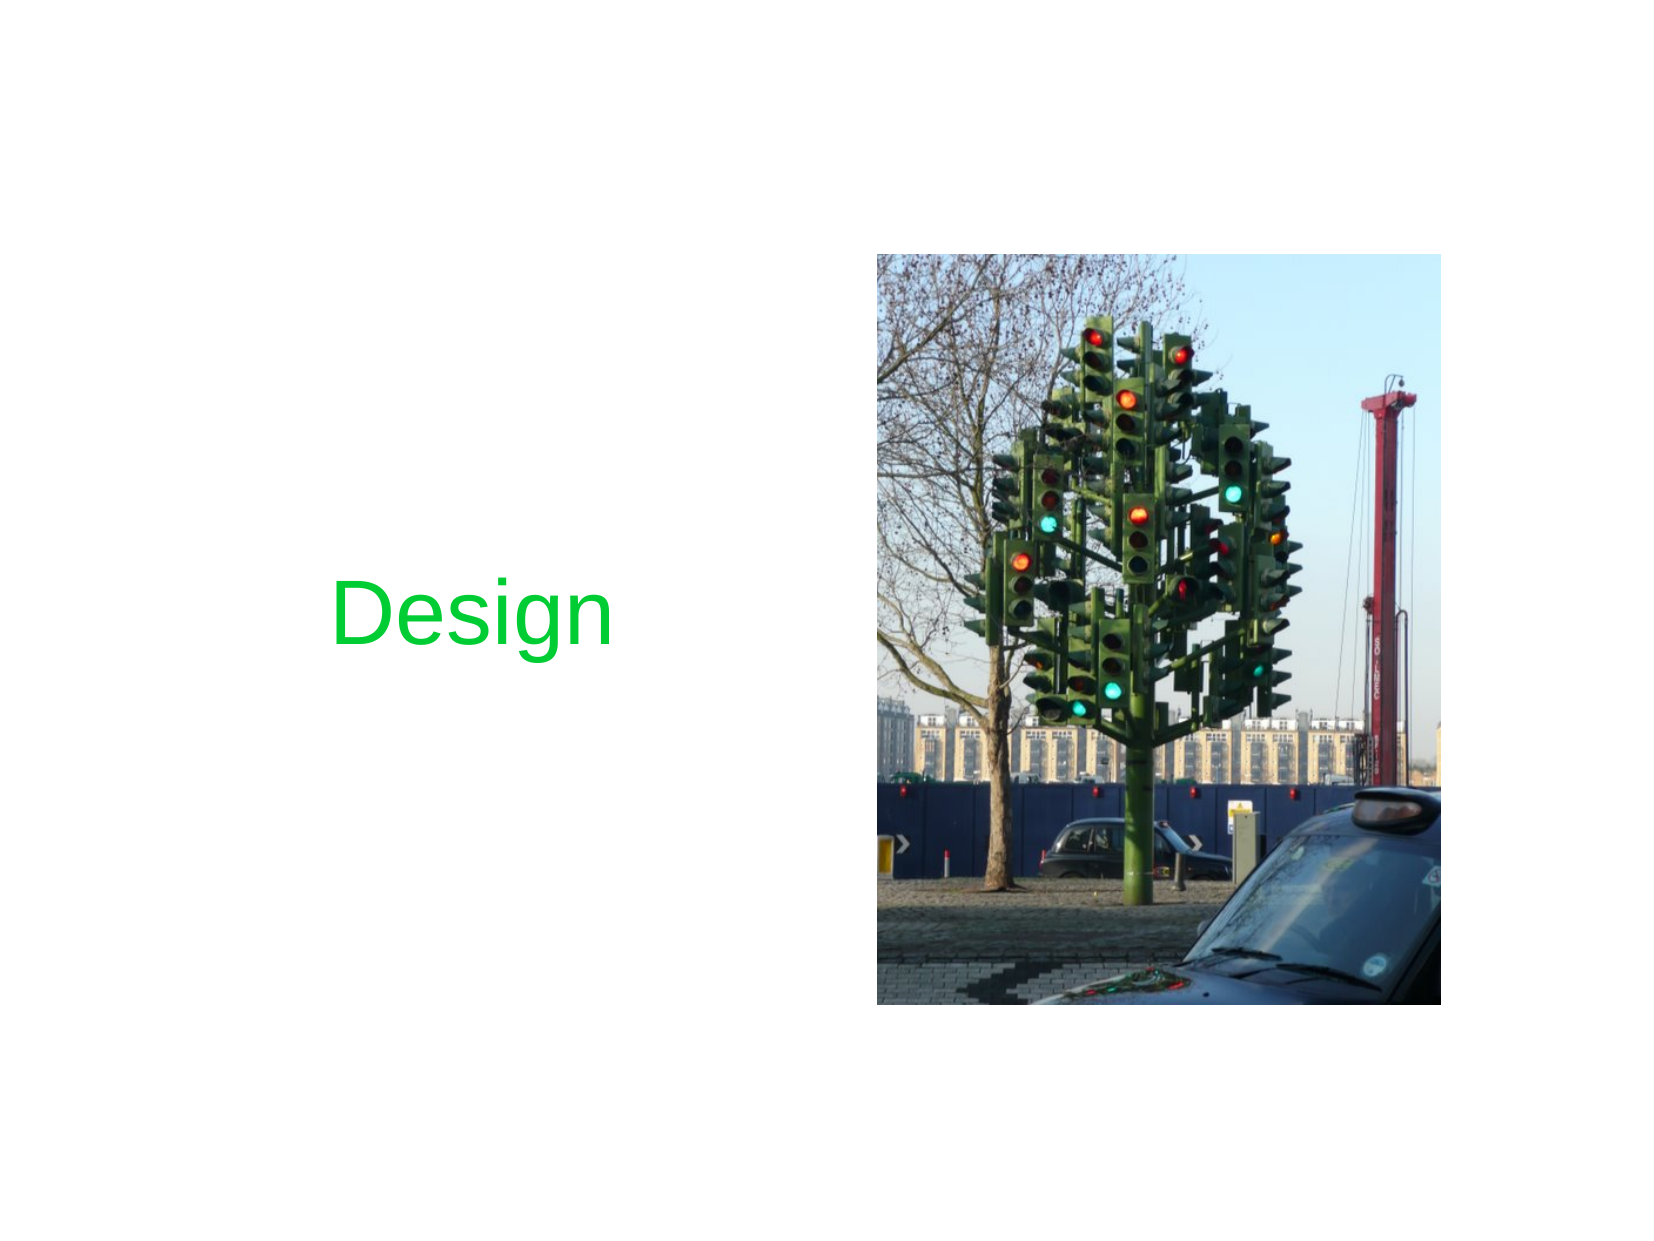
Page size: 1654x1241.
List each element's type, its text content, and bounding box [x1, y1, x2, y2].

picture [877, 254, 1441, 1006]
subtitle Design [75, 450, 870, 776]
